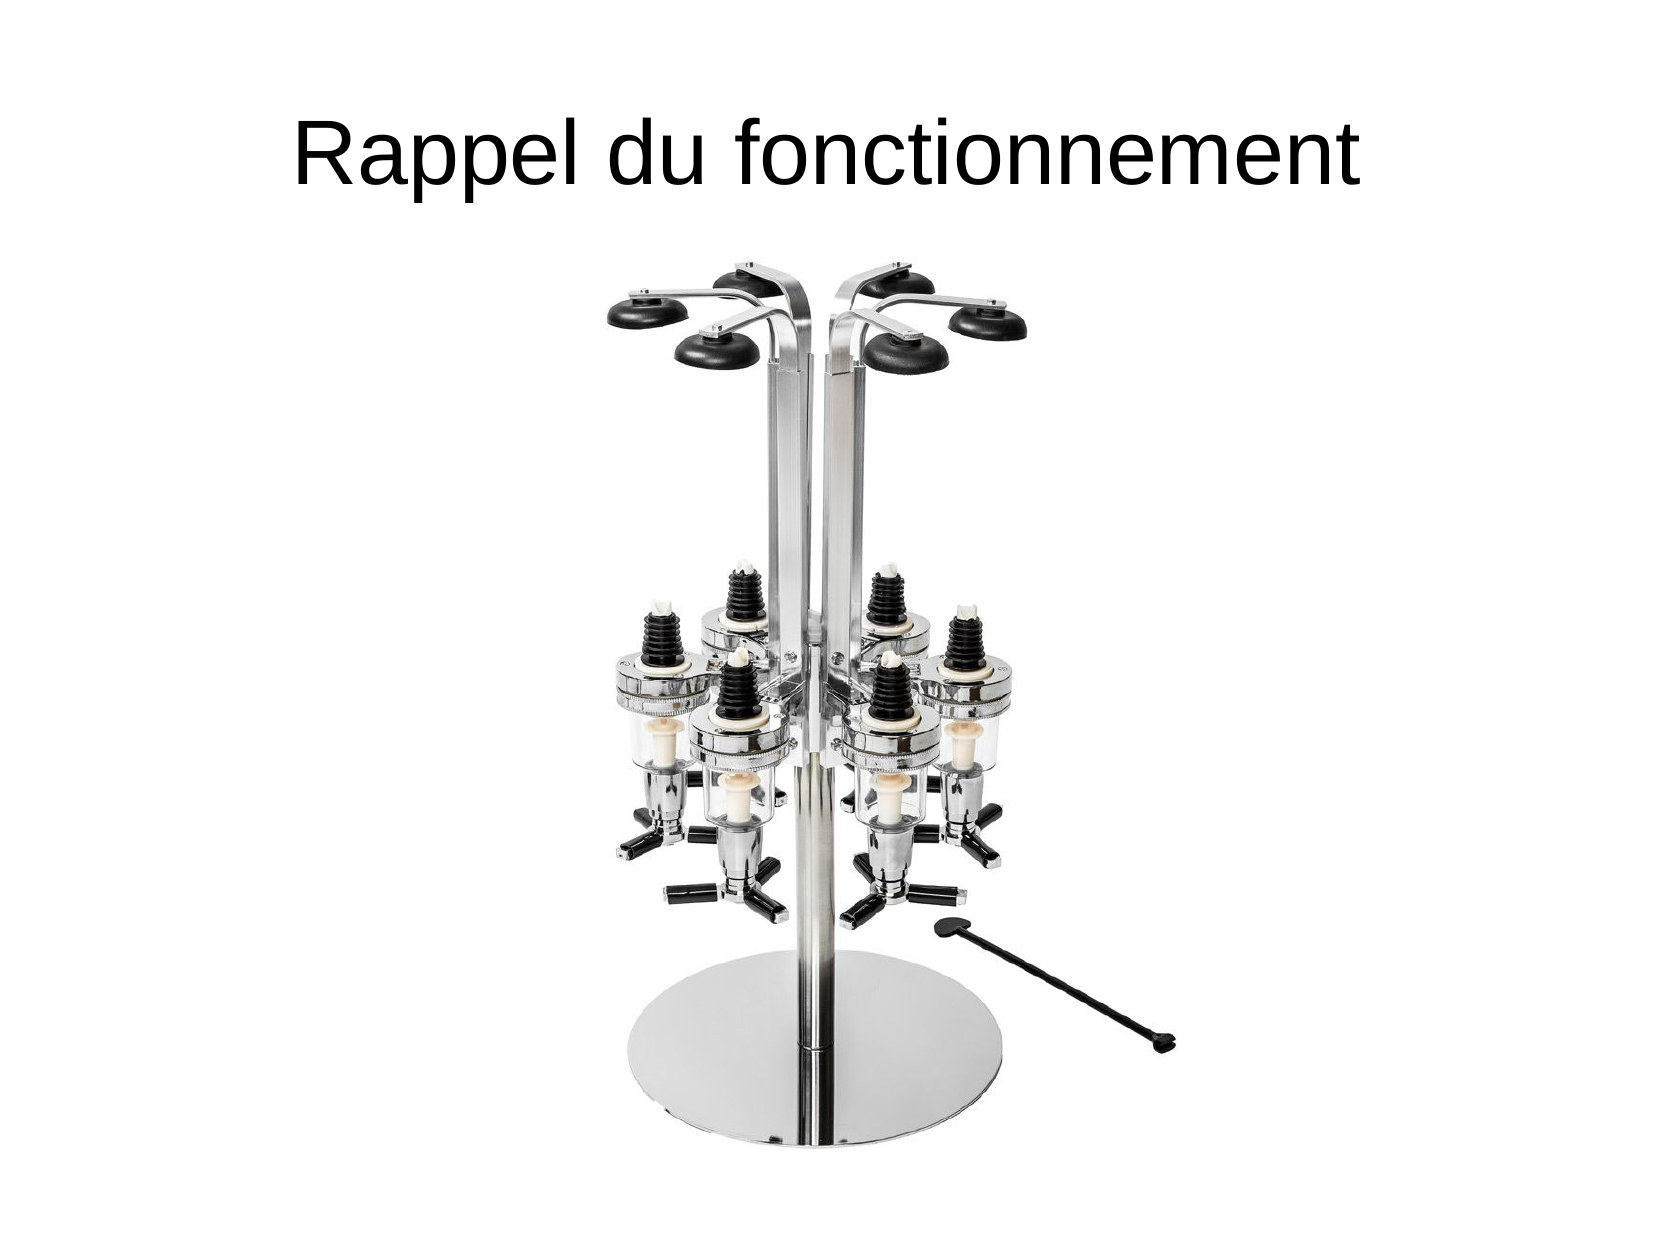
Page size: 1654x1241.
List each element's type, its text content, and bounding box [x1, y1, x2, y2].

title Rappel du fonctionnement [82, 49, 1571, 257]
picture [345, 242, 1300, 1171]
